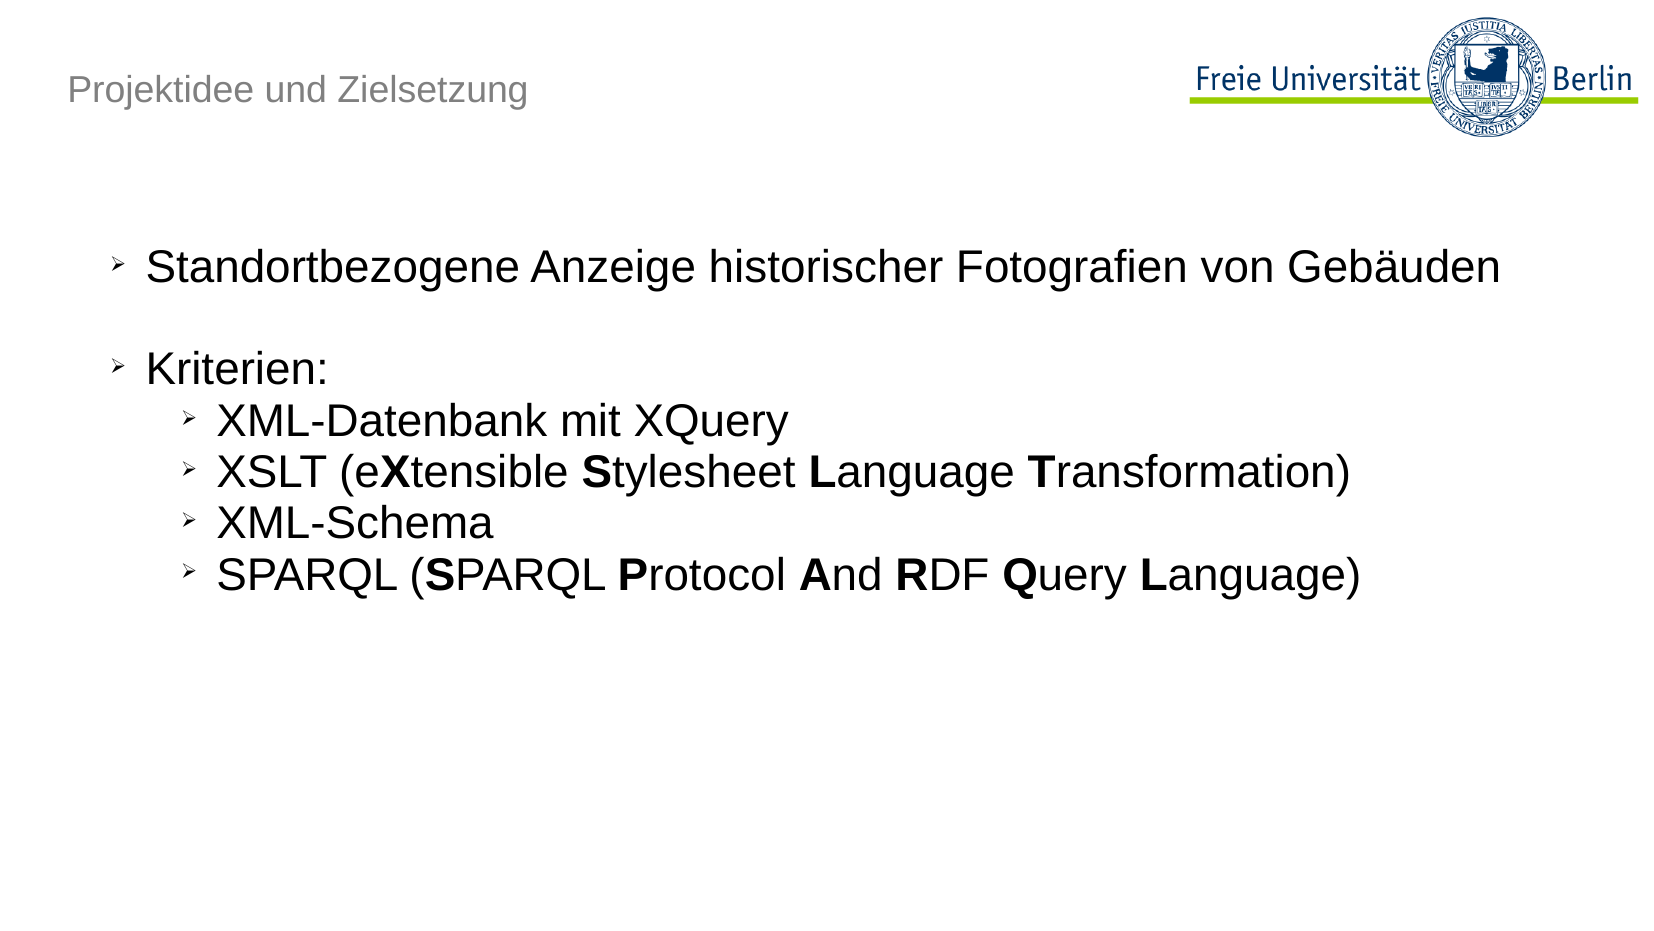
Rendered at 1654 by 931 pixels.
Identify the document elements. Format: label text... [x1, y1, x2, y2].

text_box Standortbezogene Anzeige historischer Fotografien von Gebäuden Kriterien: XML-Datenbank mit XQuery XSLT (eXtensible Stylesheet Language Transformation) XML-Schema SPARQL (SPARQL Protocol And RDF Query Language) [95, 233, 1517, 608]
picture [1185, 11, 1642, 142]
text_box Projektidee und Zielsetzung [52, 61, 544, 119]
